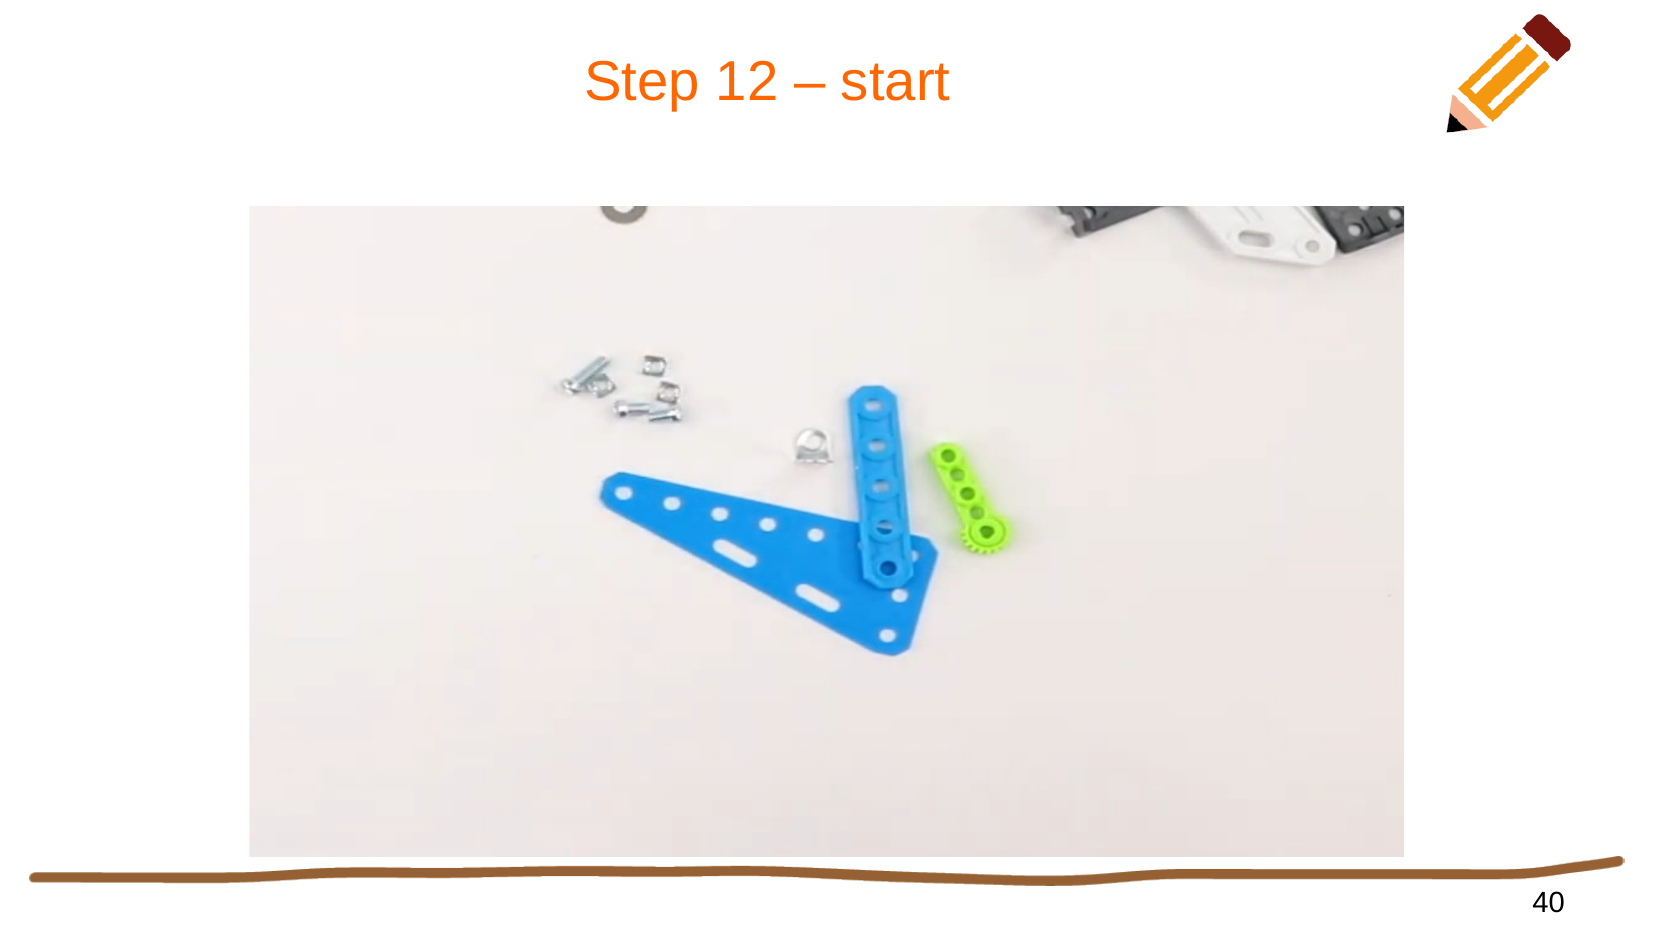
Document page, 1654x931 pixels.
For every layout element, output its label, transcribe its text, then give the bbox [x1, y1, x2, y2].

picture [1446, 14, 1571, 133]
picture [29, 206, 1625, 886]
title Step 12 – start [88, 29, 1447, 133]
